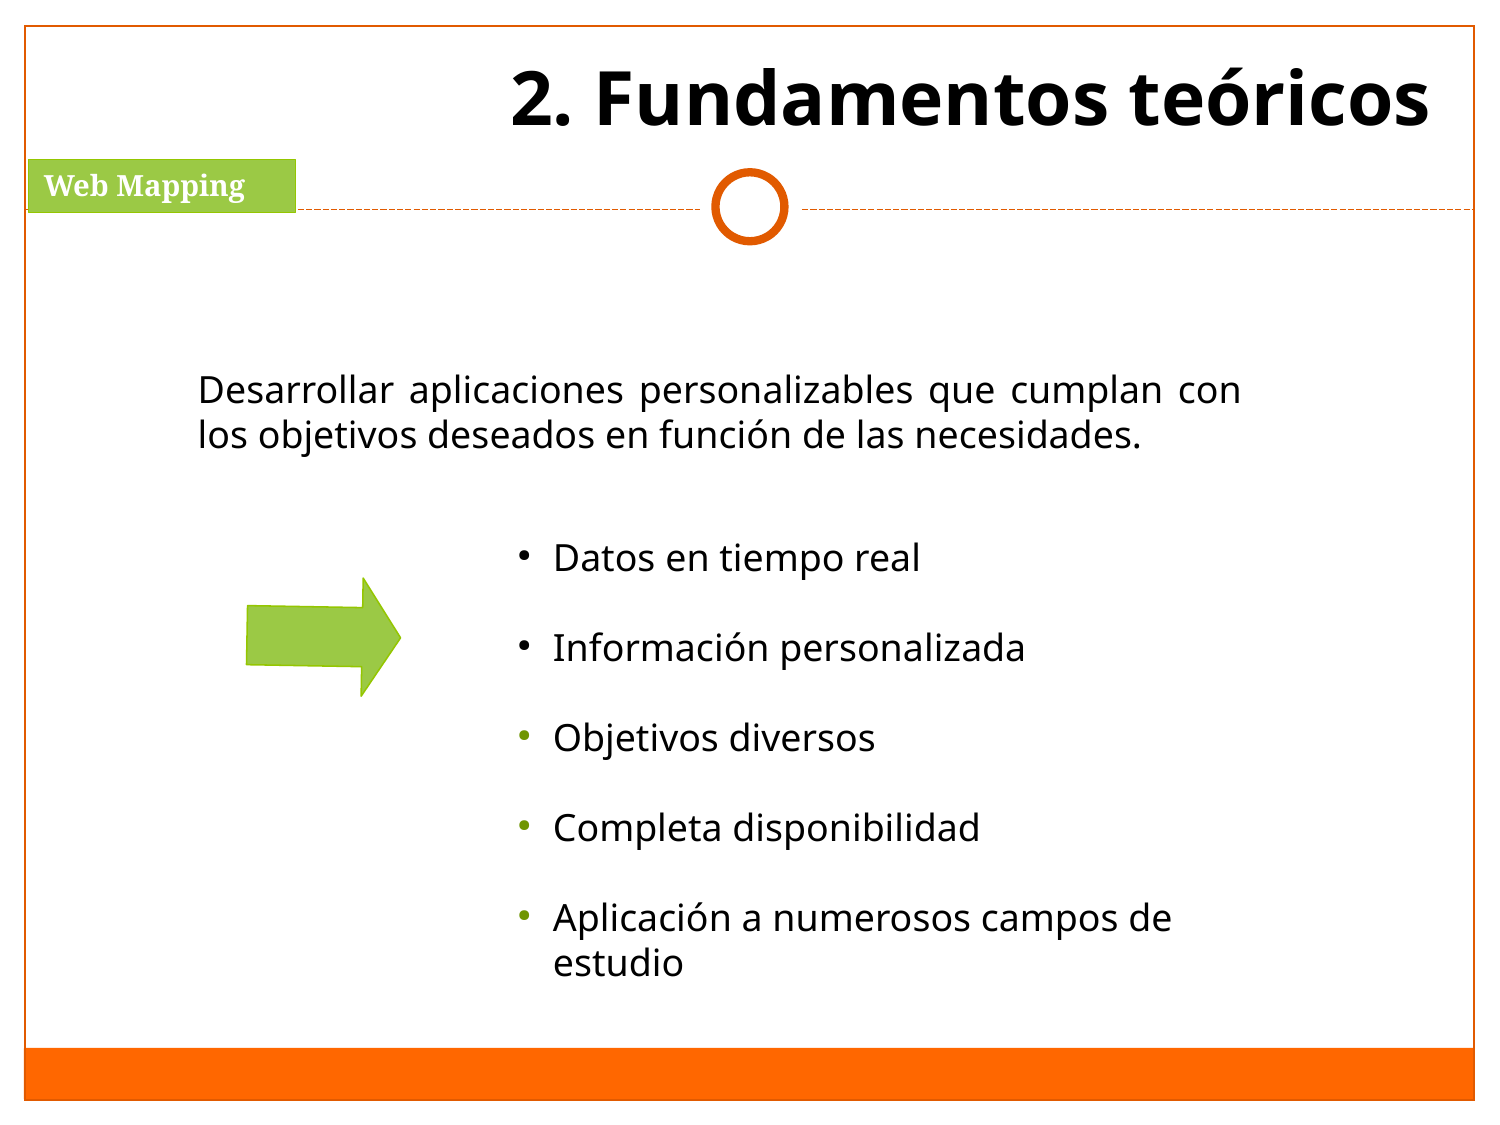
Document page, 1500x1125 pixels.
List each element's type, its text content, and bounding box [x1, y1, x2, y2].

text_box Desarrollar aplicaciones personalizables que cumplan con los objetivos deseados en función de las necesidades. [182, 359, 1258, 464]
text_box 2. Fundamentos teóricos [442, 42, 1447, 148]
text_box Web Mapping [28, 159, 296, 213]
text_box [246, 578, 401, 697]
text_box Datos en tiempo real Información personalizada Objetivos diversos Completa disponibilidad Aplicación a numerosos campos de estudio [502, 527, 1307, 992]
